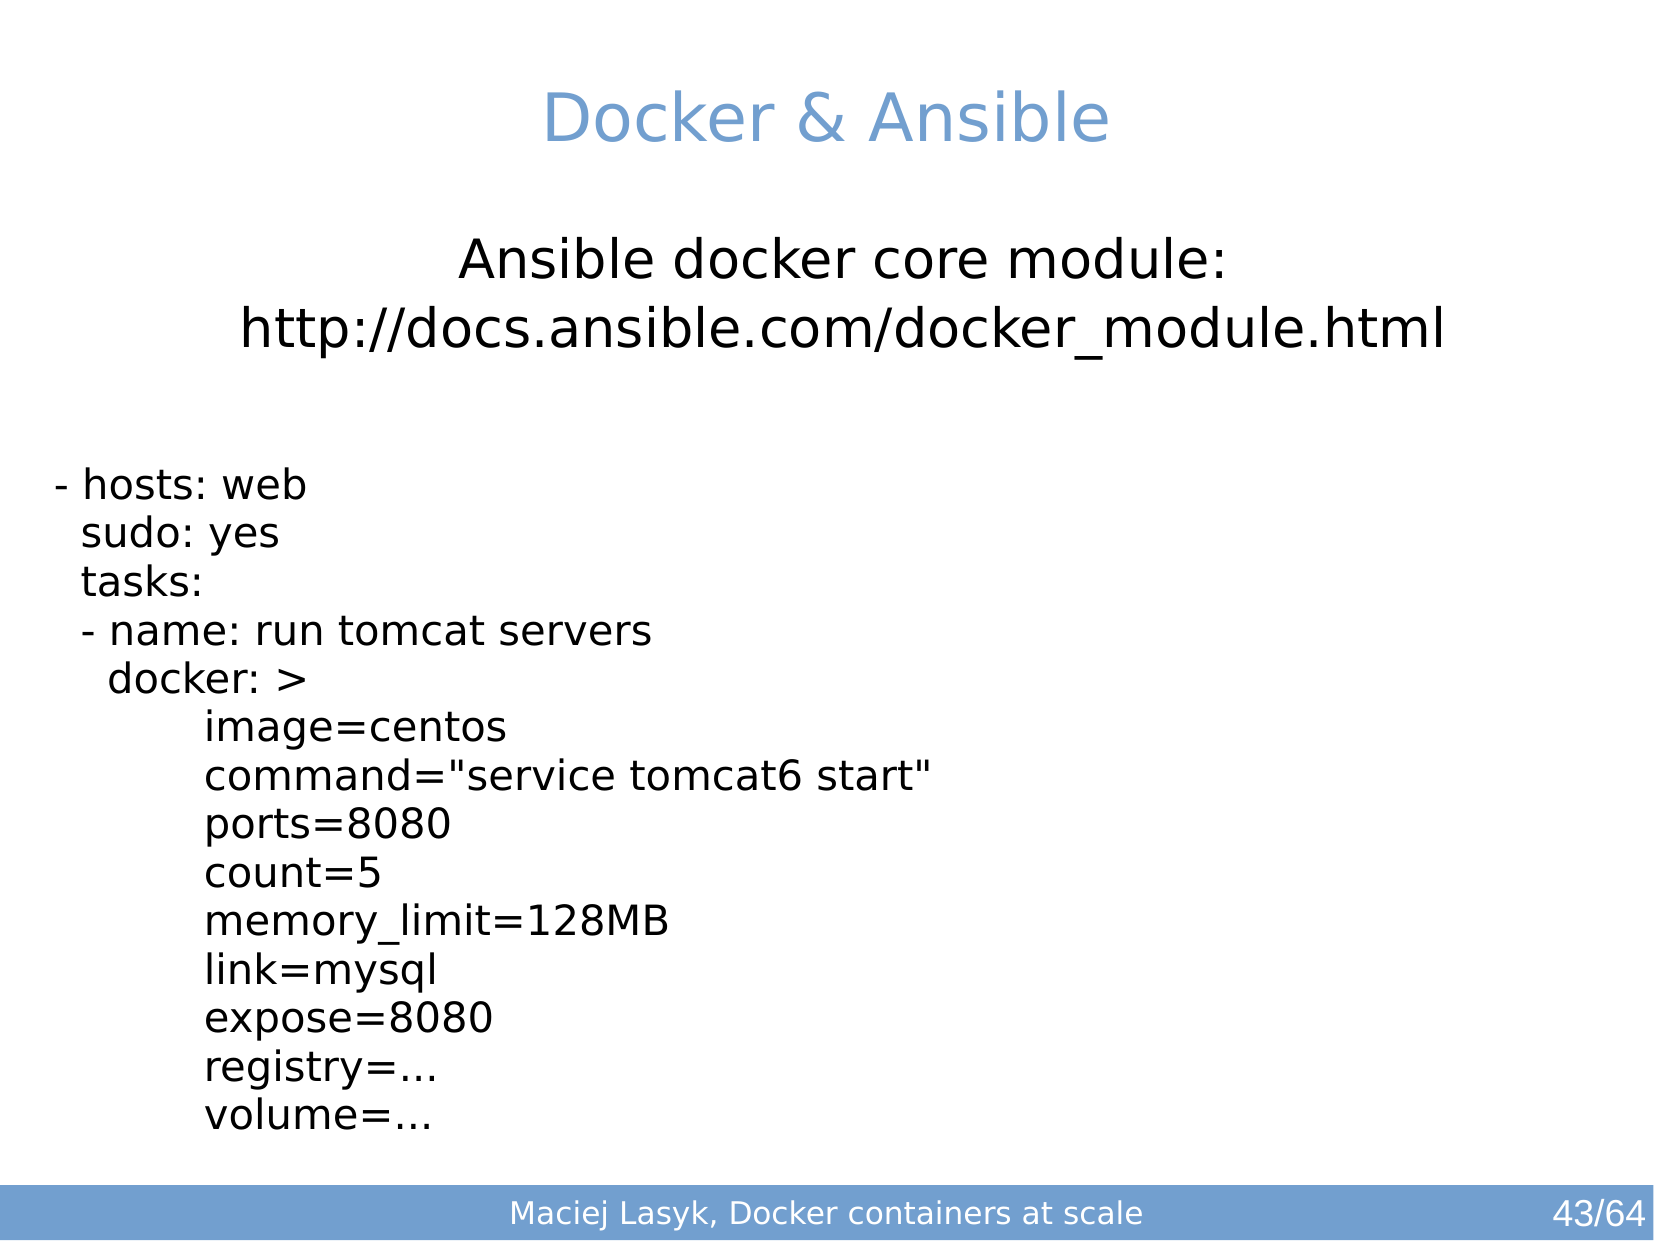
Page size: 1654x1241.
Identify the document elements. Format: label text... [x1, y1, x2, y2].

text_box Ansible docker core module: http://docs.ansible.com/docker_module.html [225, 220, 1464, 453]
text_box Maciej Lasyk, Docker containers at scale [494, 1188, 1160, 1240]
text_box - hosts: web sudo: yes tasks: - name: run tomcat servers docker: > image=centos command="service tomcat6 start" ports=8080 count=5 memory_limit=128MB link=mysql expose=8080 registry=... volume=... [39, 453, 1615, 1147]
text_box Docker & Ansible [526, 72, 1128, 166]
text_box [0, 1185, 1527, 1241]
text_box 43/64 [1527, 1185, 1654, 1241]
